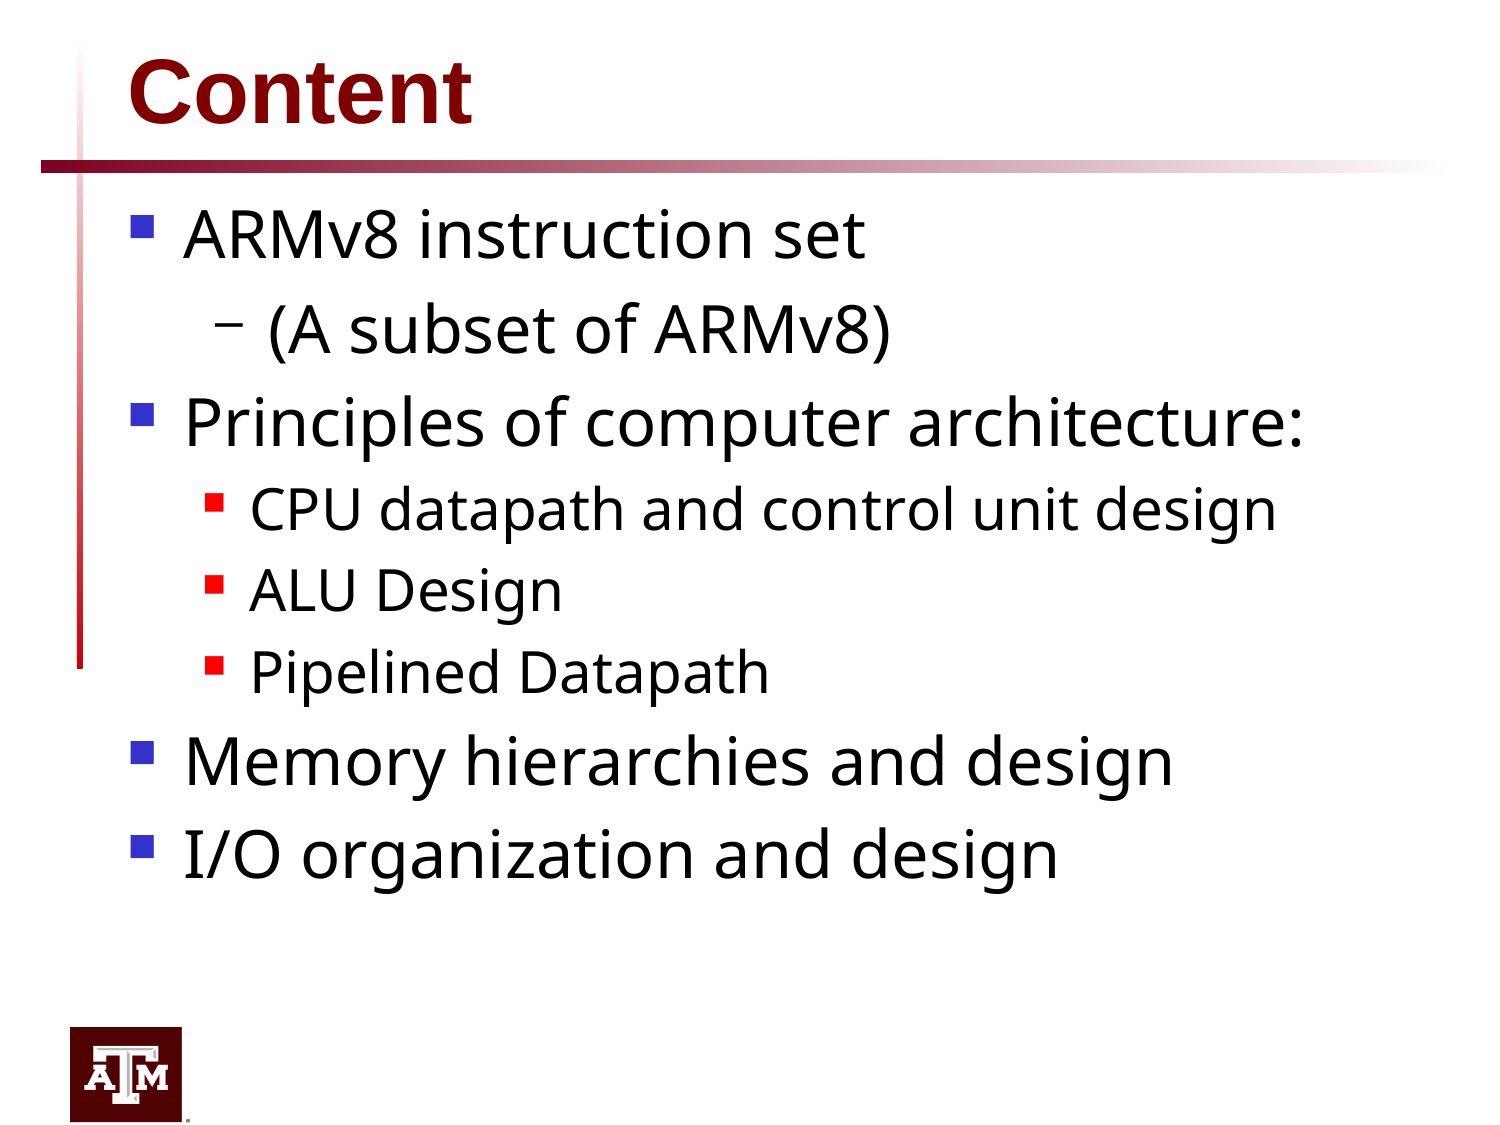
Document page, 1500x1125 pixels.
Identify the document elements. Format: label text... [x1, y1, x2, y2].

picture [60, 1023, 196, 1125]
list ARMv8 instruction set (A subset of ARMv8) Principles of computer architecture: CPU datapath and control unit design ALU Design Pipelined Datapath Memory hierarchies and design I/O organization and design [112, 184, 1469, 991]
title Content [112, 15, 1468, 149]
